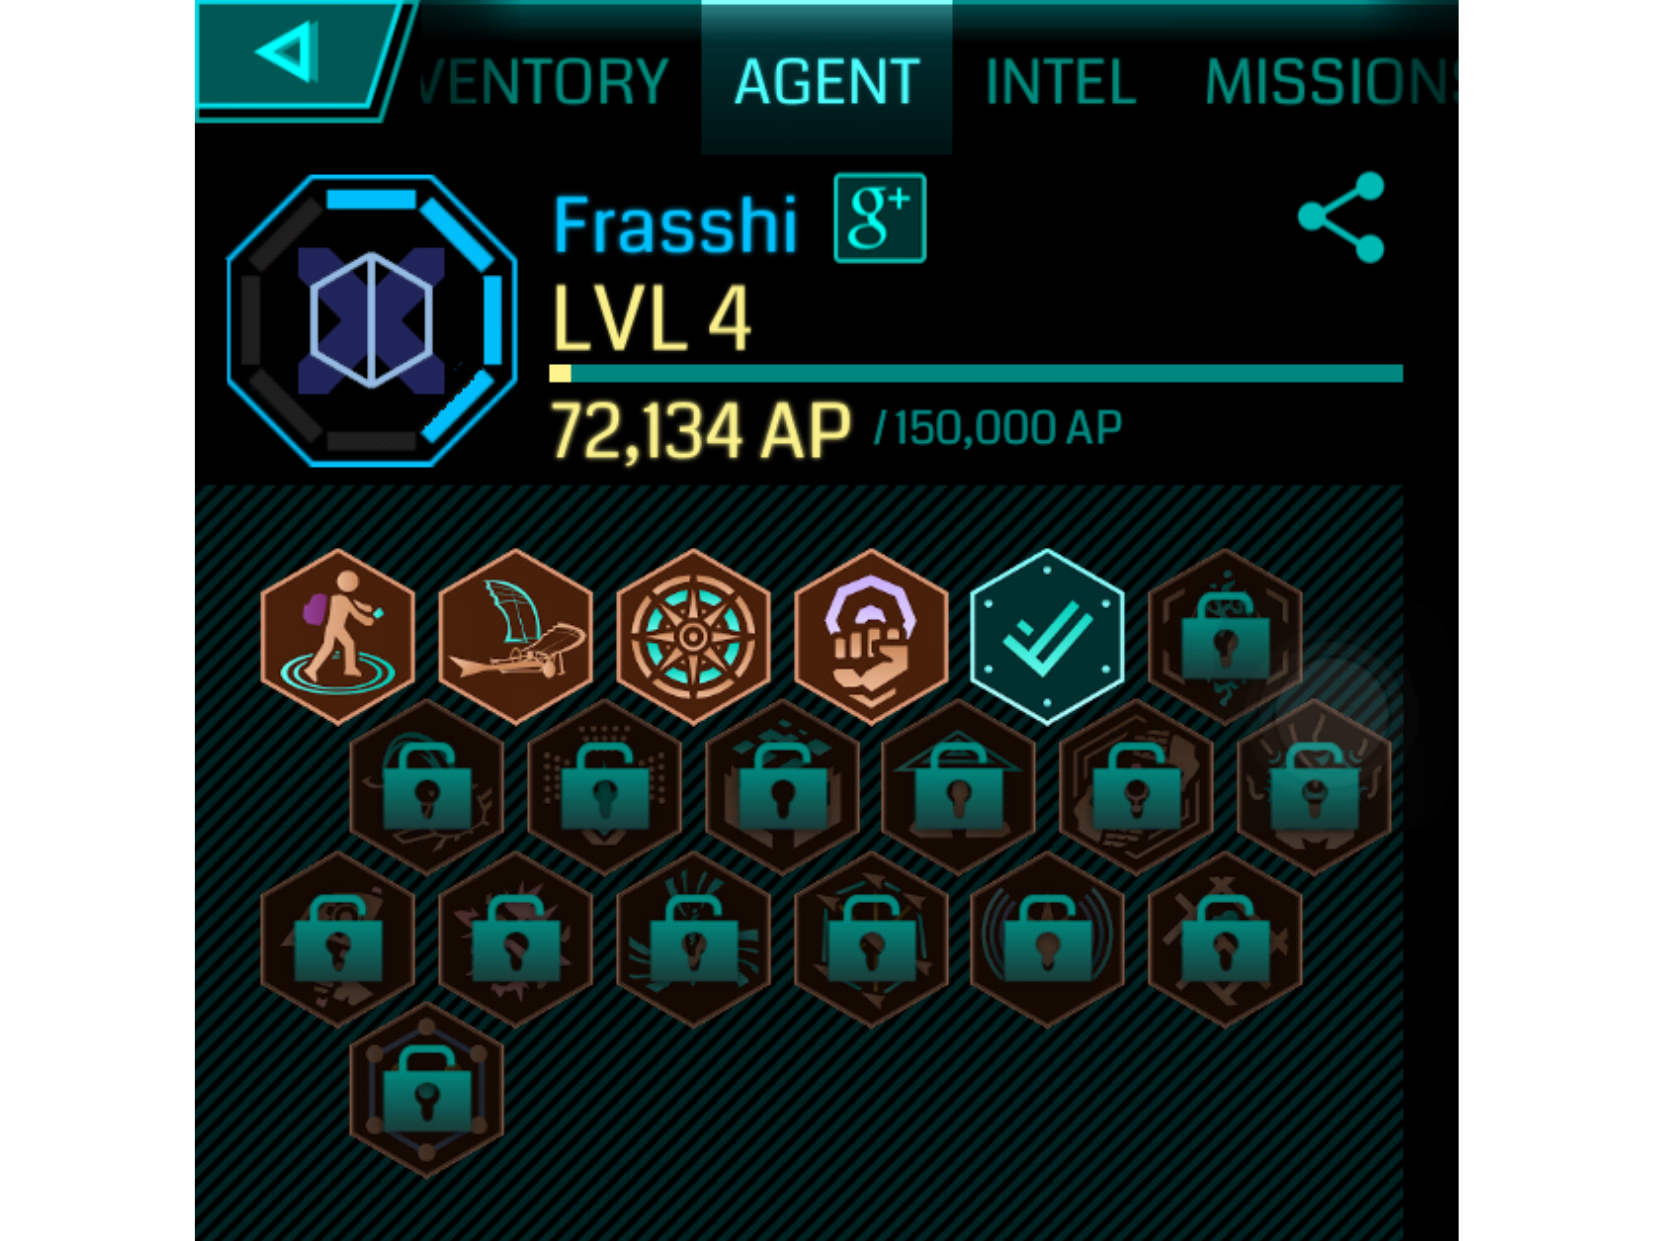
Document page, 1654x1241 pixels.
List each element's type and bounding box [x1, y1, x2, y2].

picture [194, 0, 1459, 1241]
